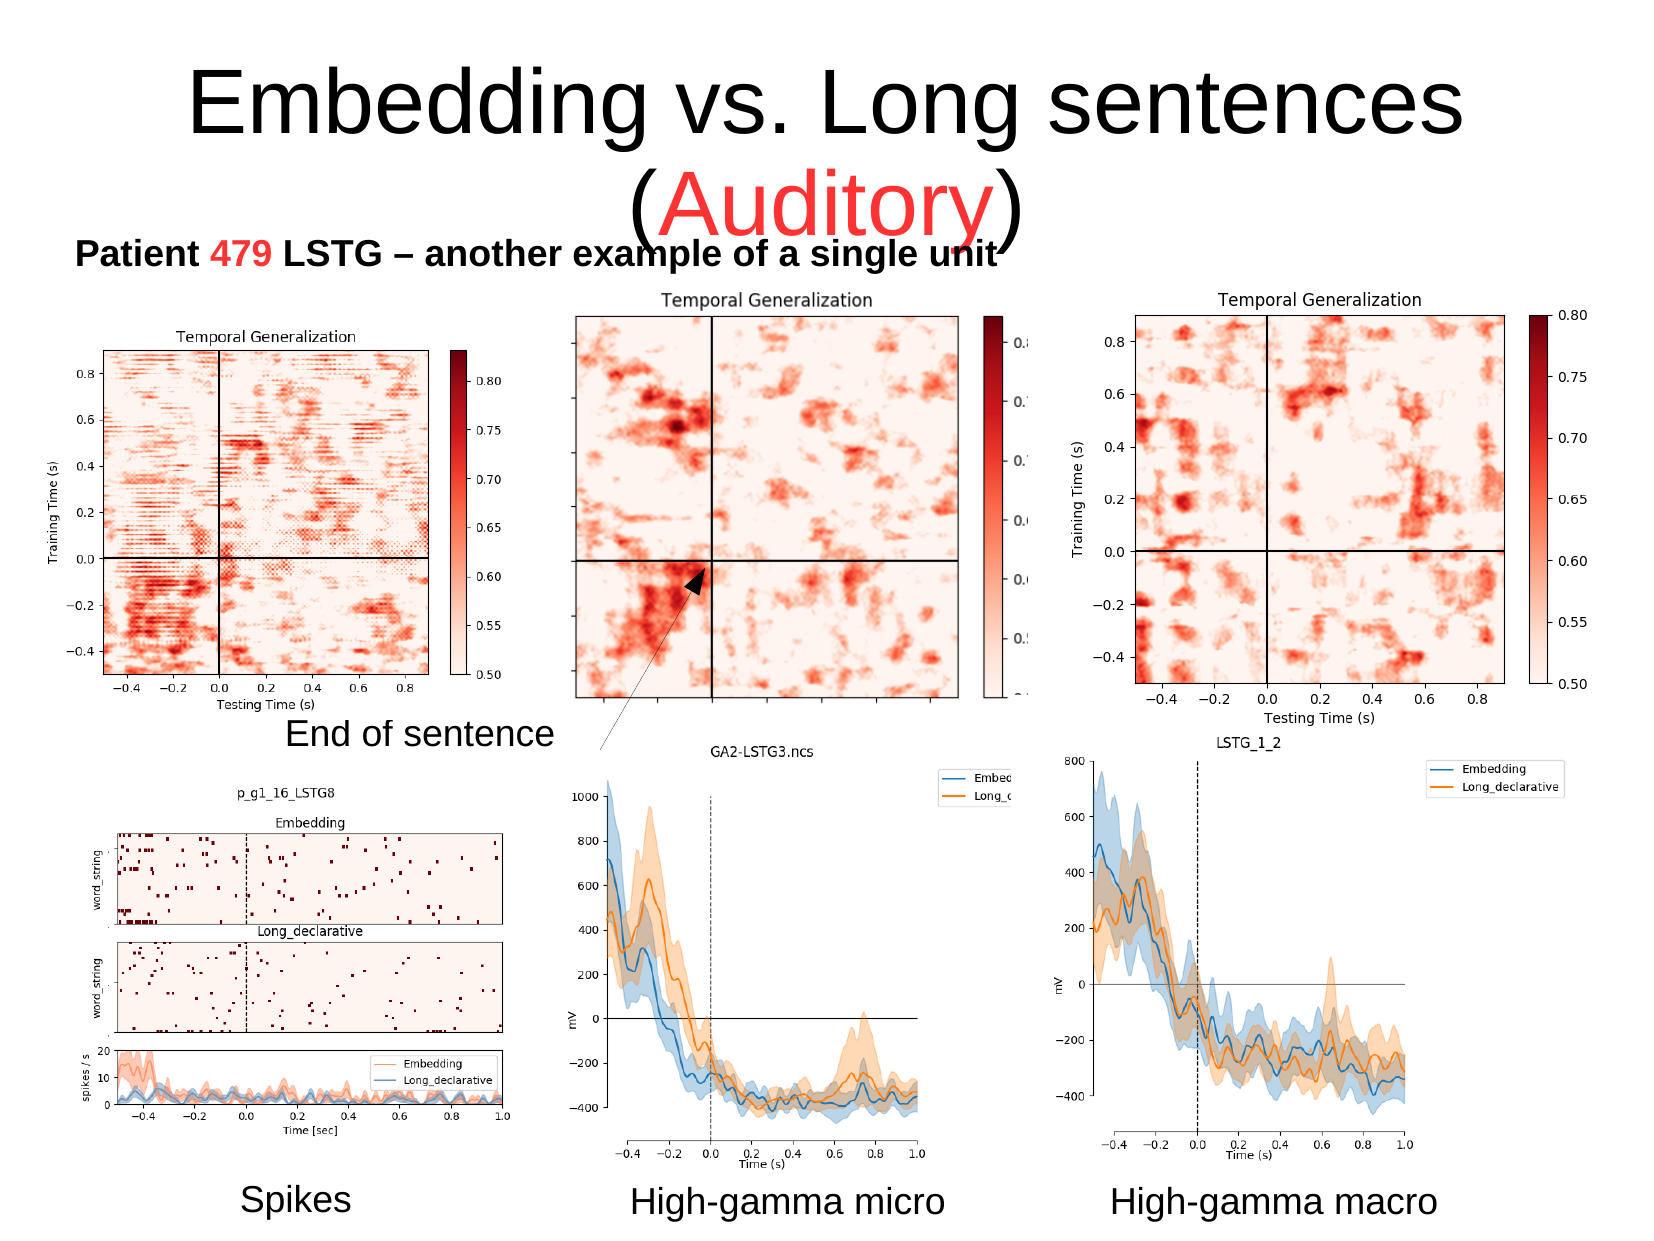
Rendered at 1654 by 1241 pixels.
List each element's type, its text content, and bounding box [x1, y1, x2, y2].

picture [9, 257, 1654, 1194]
text_box End of sentence [270, 705, 646, 766]
text_box Spikes [225, 1171, 406, 1229]
text_box High-gamma macro [1095, 1186, 1456, 1231]
text_box Patient 479 LSTG – another example of a single unit [60, 225, 1321, 286]
title Embedding vs. Long sentences (Auditory) [82, 49, 1571, 257]
text_box High-gamma micro [615, 1173, 976, 1231]
